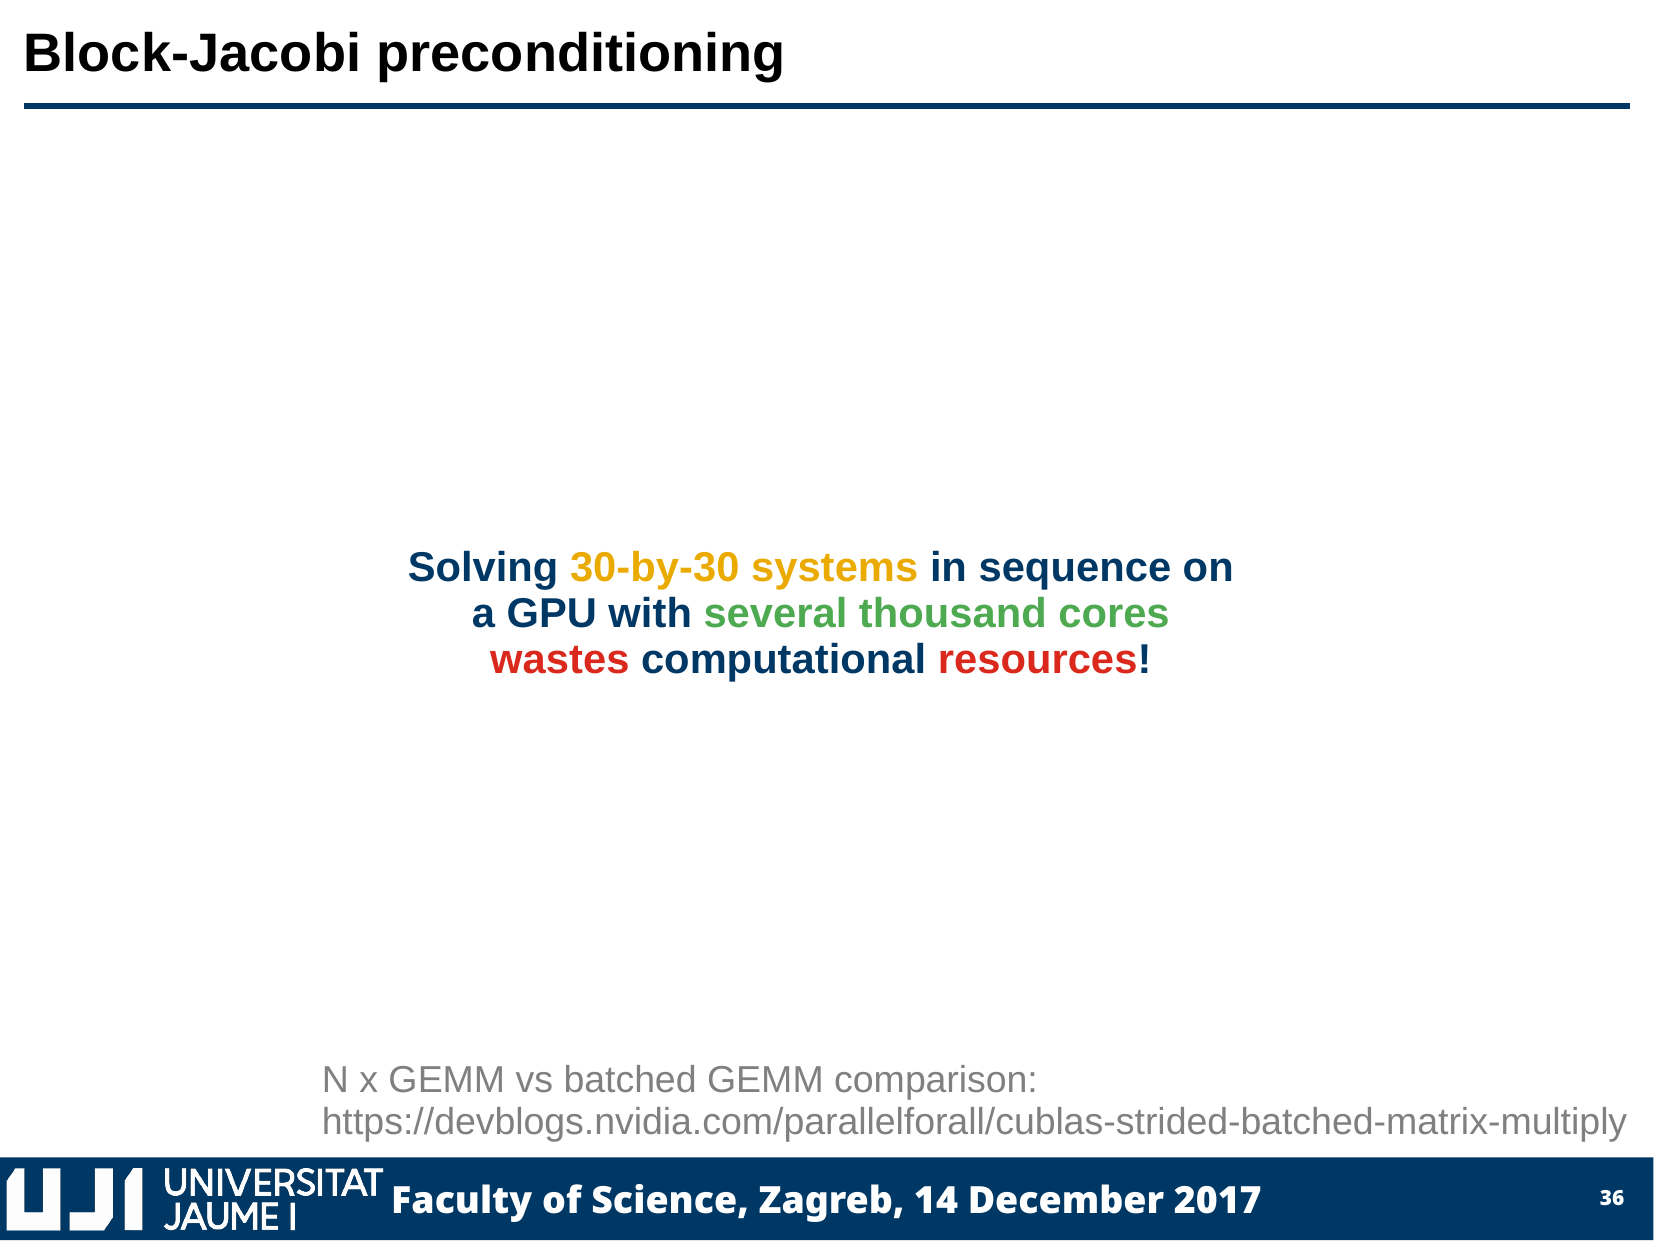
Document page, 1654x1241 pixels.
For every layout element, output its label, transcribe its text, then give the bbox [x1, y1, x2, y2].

title Block-Jacobi preconditioning [23, 0, 1630, 107]
picture [0, 1158, 390, 1241]
list Solving 30-by-30 systems in sequence on a GPU with several thousand cores wastes computational resources! [330, 543, 1241, 686]
text_box N x GEMM vs batched GEMM comparison: https://devblogs.nvidia.com/parallelforall/cublas-strided-batched-matrix-multiply [307, 1051, 1652, 1150]
